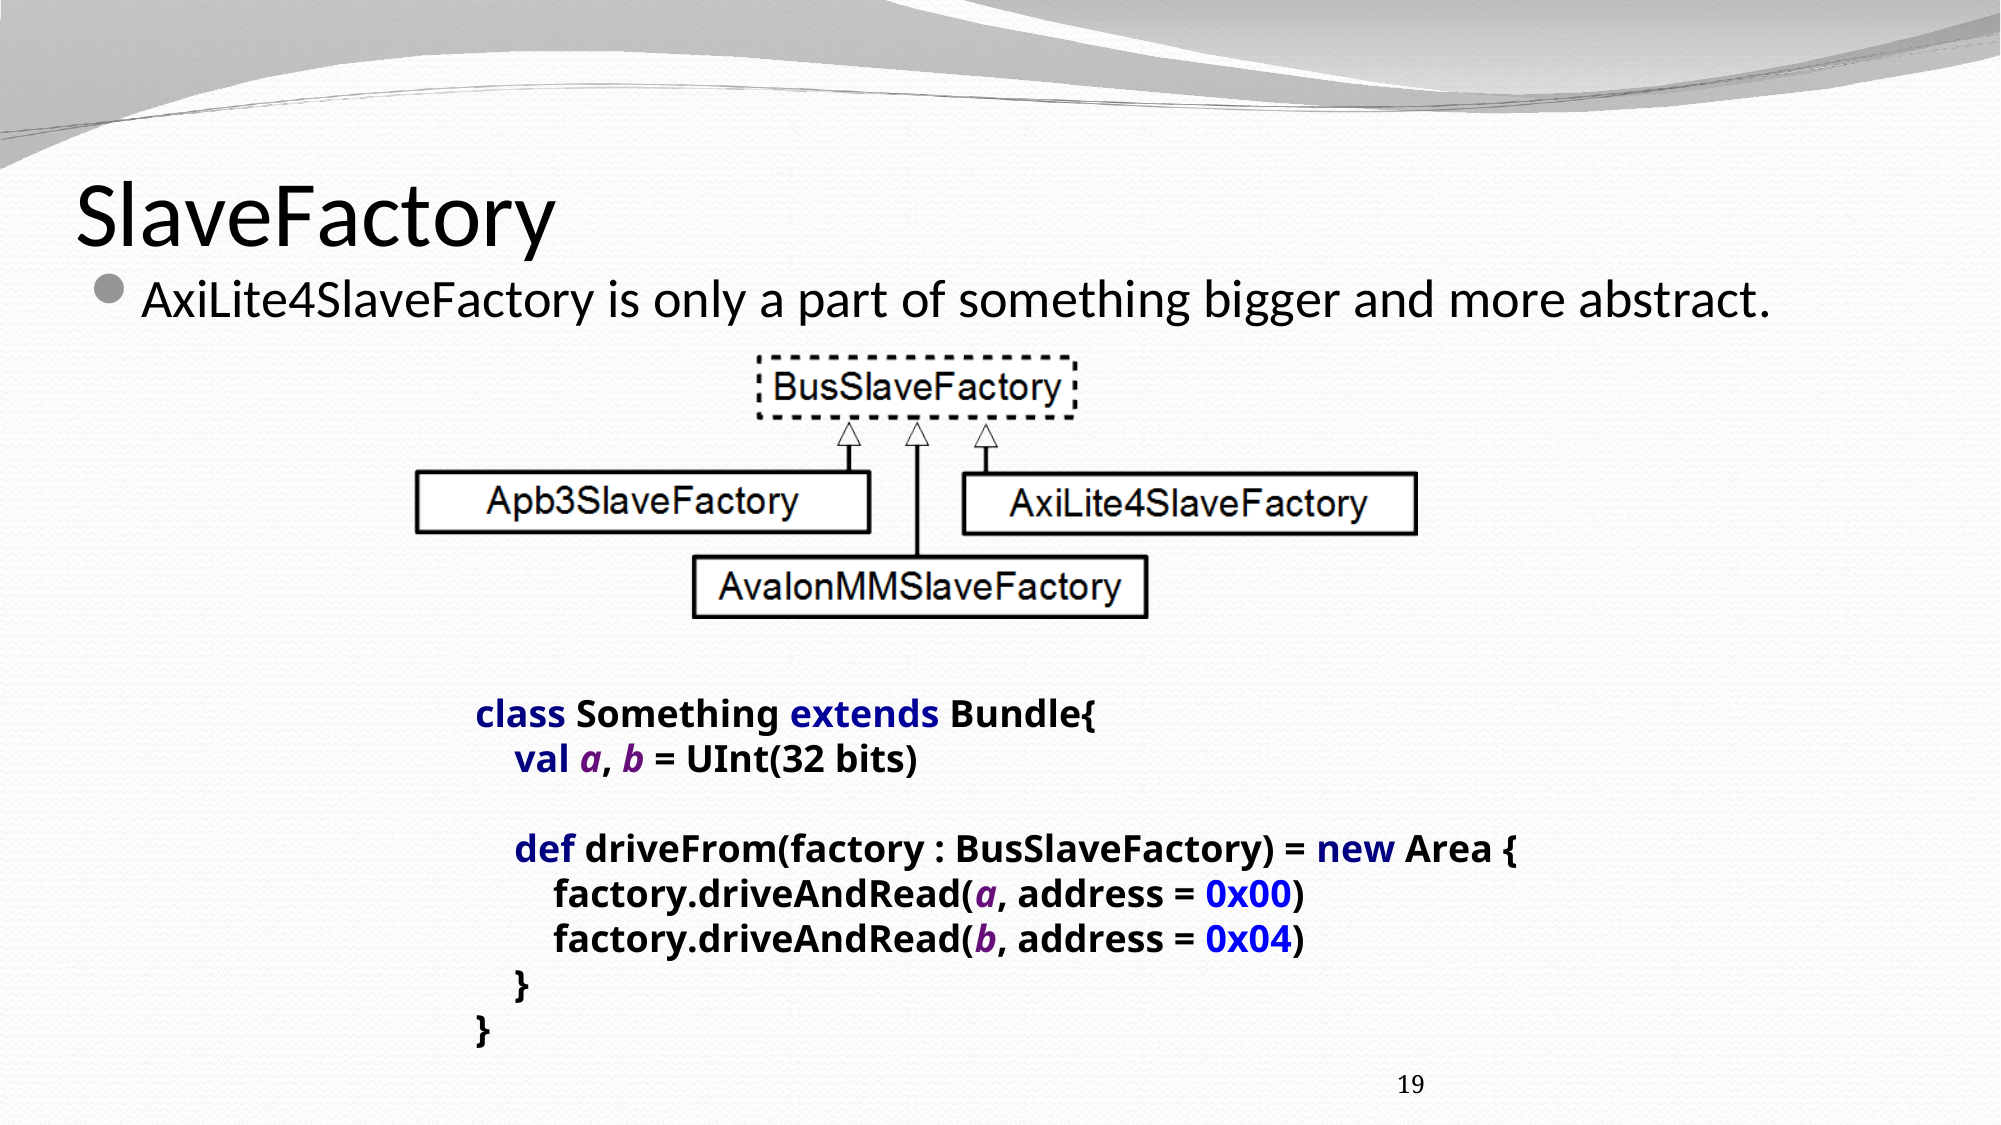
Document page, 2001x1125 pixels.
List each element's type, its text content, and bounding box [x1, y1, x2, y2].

list AxiLite4SlaveFactory is only a part of something bigger and more abstract. [75, 255, 1938, 1009]
text_box class Something extends Bundle{ val a, b = UInt(32 bits) def driveFrom(factory : BusSlaveFactory) = new Area { factory.driveAndRead(a, address = 0x00) factory.driveAndRead(b, address = 0x04) } } [460, 683, 1573, 1125]
picture [414, 354, 1418, 619]
picture [0, 0, 2001, 1125]
title SlaveFactory [75, 78, 1426, 255]
